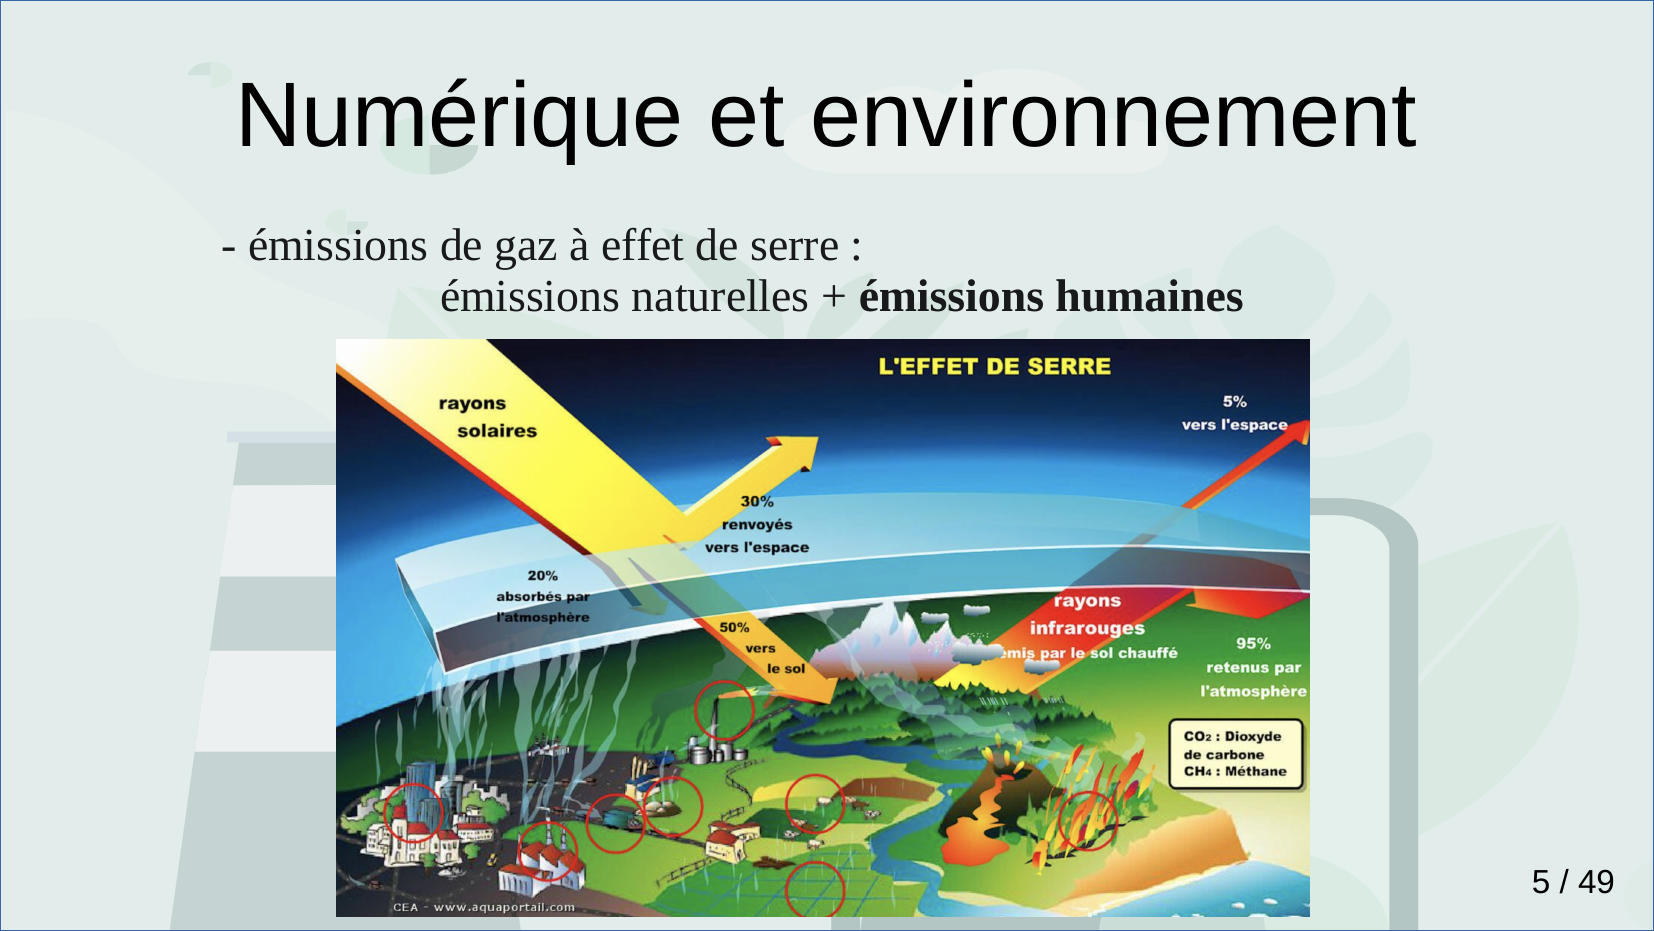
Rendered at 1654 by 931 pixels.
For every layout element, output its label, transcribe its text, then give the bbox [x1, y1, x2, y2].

picture [336, 339, 1310, 917]
title Numérique et environnement [82, 37, 1571, 193]
text_box - émissions de gaz à effet de serre : émissions naturelles + émissions humaines [206, 212, 1595, 532]
text_box <number> / 49 [1341, 855, 1630, 926]
text_box [0, 0, 1654, 931]
